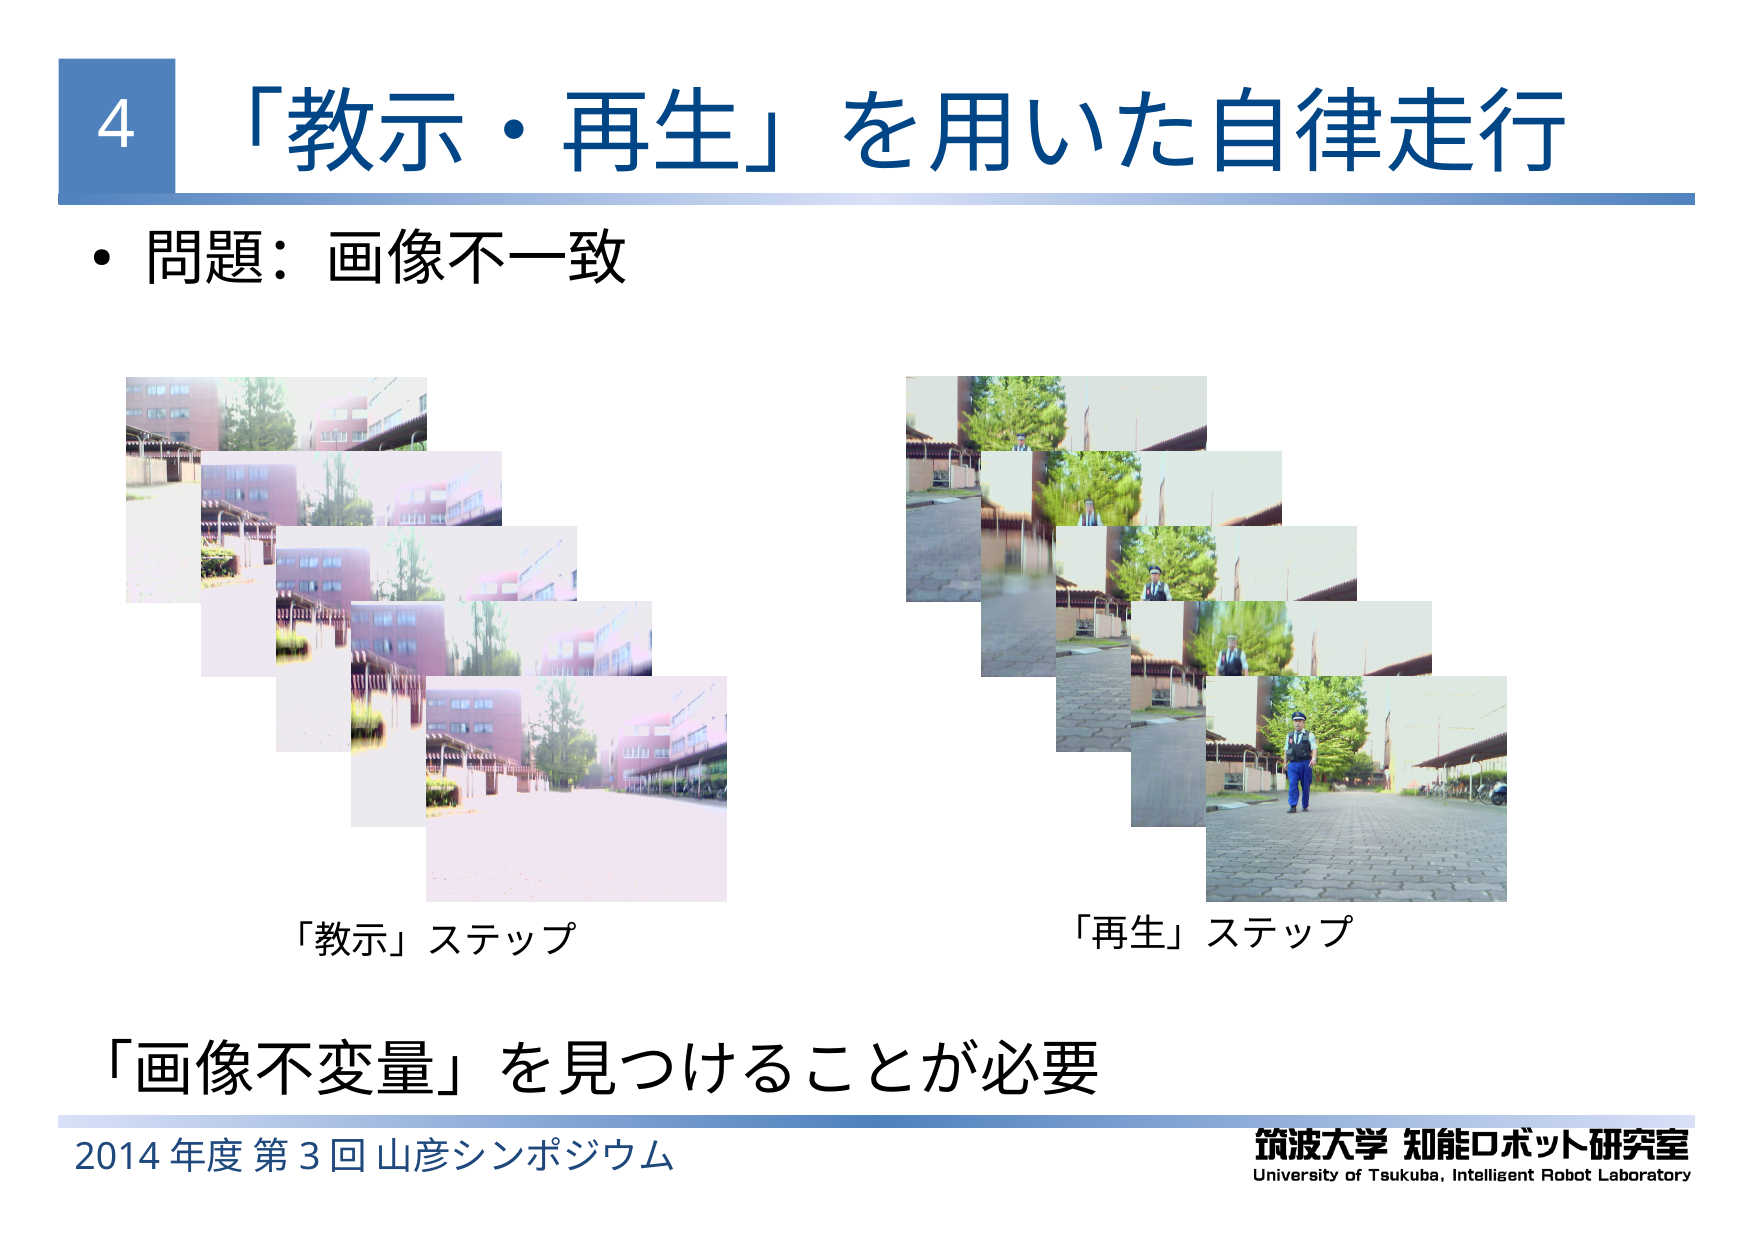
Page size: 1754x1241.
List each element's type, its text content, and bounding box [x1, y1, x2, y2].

text_box 「再生」ステップ [1039, 904, 1369, 964]
text_box 「教示」ステップ [262, 911, 592, 971]
picture [906, 389, 1507, 903]
picture [126, 389, 727, 903]
picture [1252, 1127, 1691, 1182]
list 問題：画像不一致 [73, 223, 1739, 389]
text_box 「画像不変量」を見つけることが必要 [58, 1026, 1696, 1113]
title 「教示・再生」を用いた自律走行 [193, 61, 1651, 205]
